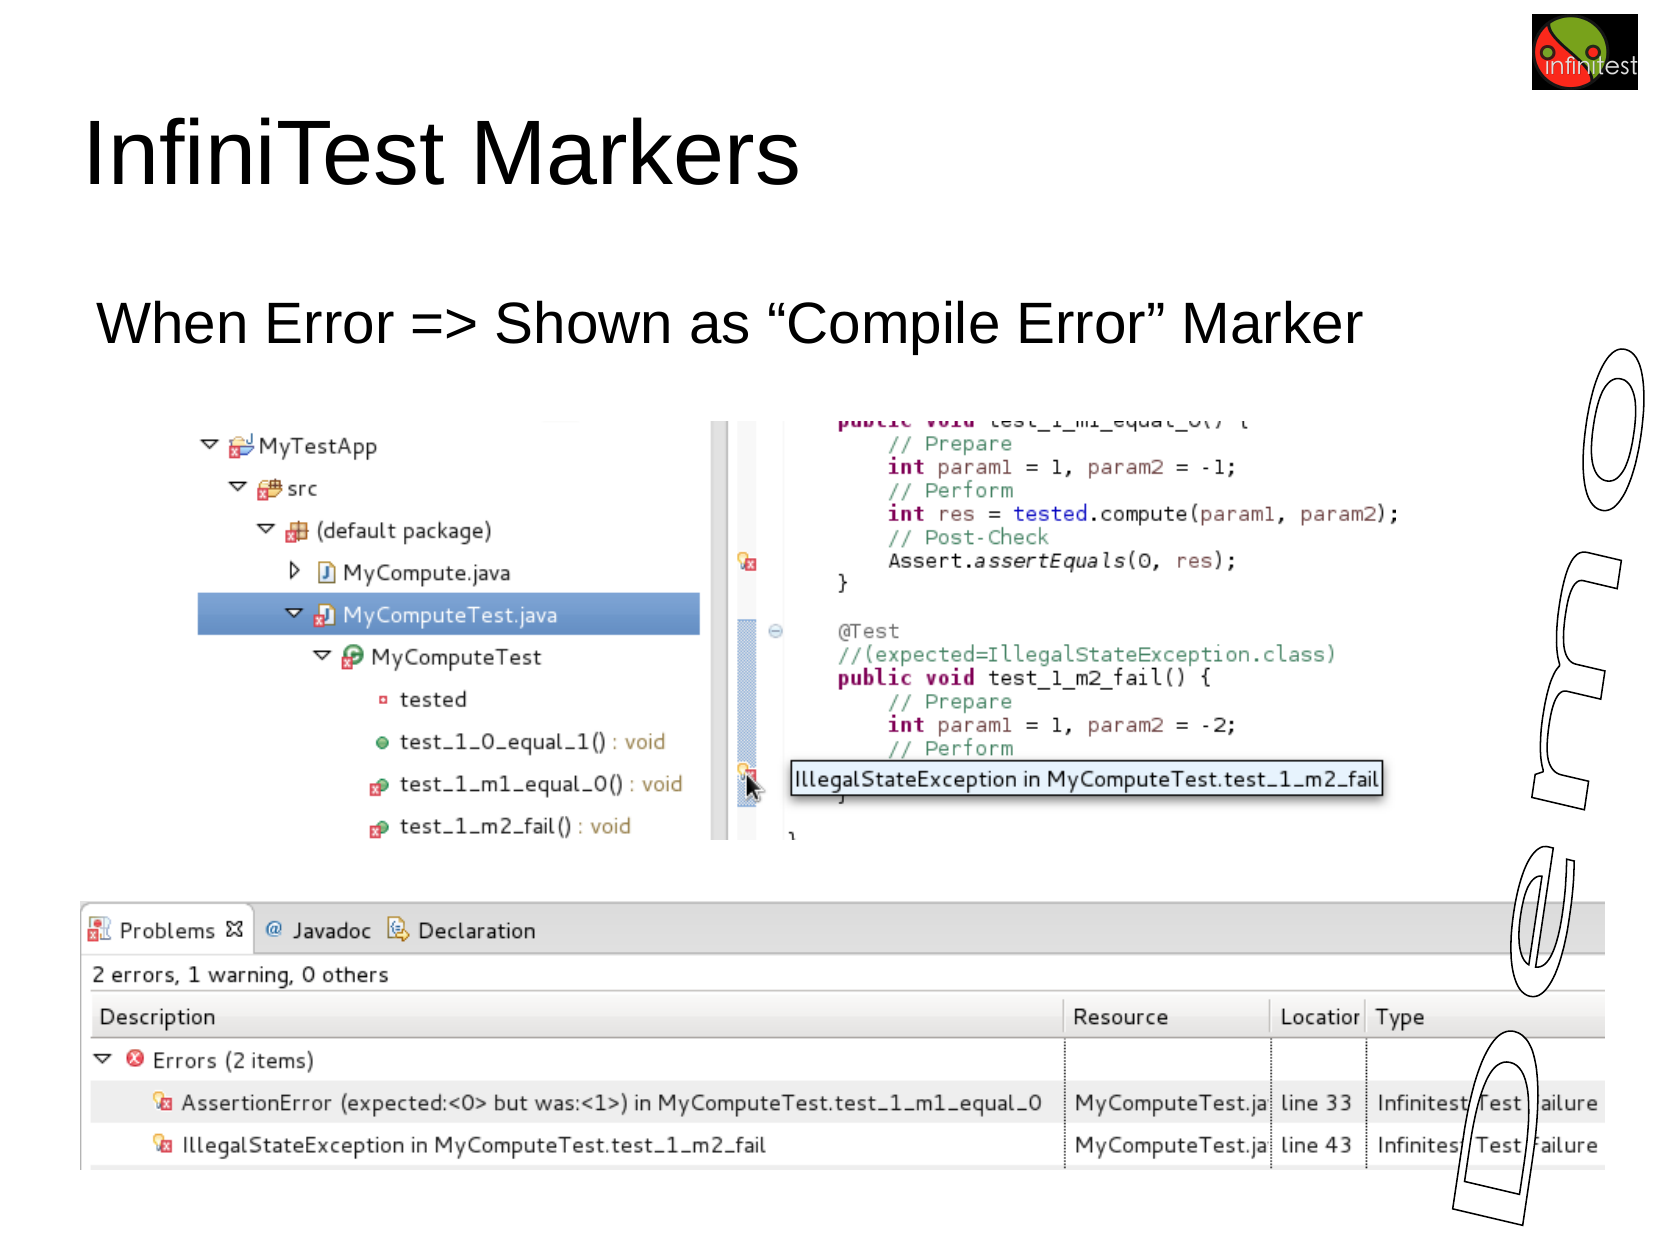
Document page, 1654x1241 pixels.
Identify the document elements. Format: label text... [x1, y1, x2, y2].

picture [1519, 901, 1538, 963]
title InfiniTest Markers [82, 49, 1571, 257]
picture [195, 421, 1396, 841]
text_box When Error => Shown as “Compile Error” Marker [81, 283, 1381, 376]
picture [1536, 901, 1563, 967]
text_box Demo [1452, 1031, 1538, 1226]
text_box Demo [1531, 552, 1622, 810]
text_box Demo [1583, 349, 1644, 511]
picture [1532, 14, 1638, 90]
picture [1467, 1063, 1528, 1171]
text_box Demo [1510, 846, 1575, 997]
picture [80, 901, 1606, 1171]
